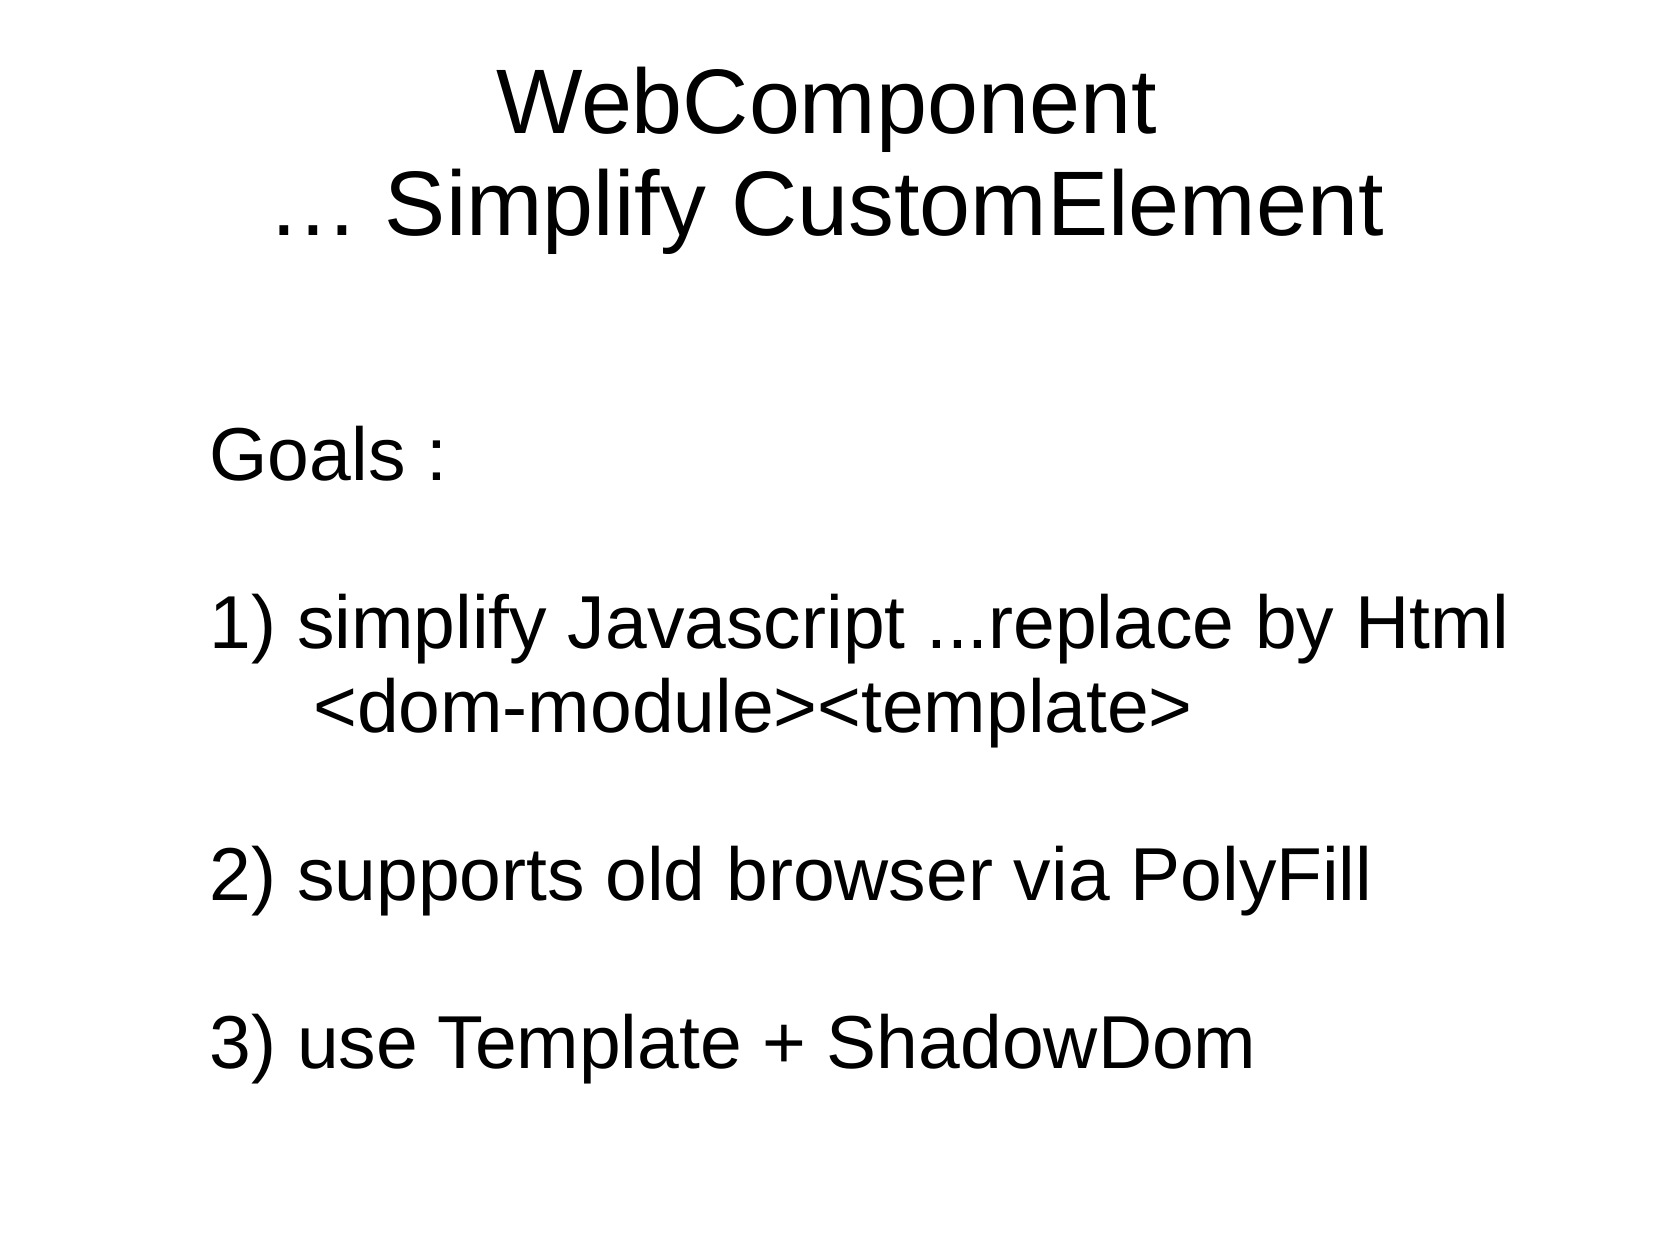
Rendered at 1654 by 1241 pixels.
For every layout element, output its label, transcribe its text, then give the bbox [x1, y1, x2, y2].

text_box Goals : 1) simplify Javascript ...replace by Html <dom-module><template> 2) supports old browser via PolyFill 3) use Template + ShadowDom [195, 405, 1591, 1201]
title WebComponent … Simplify CustomElement [82, 49, 1571, 257]
